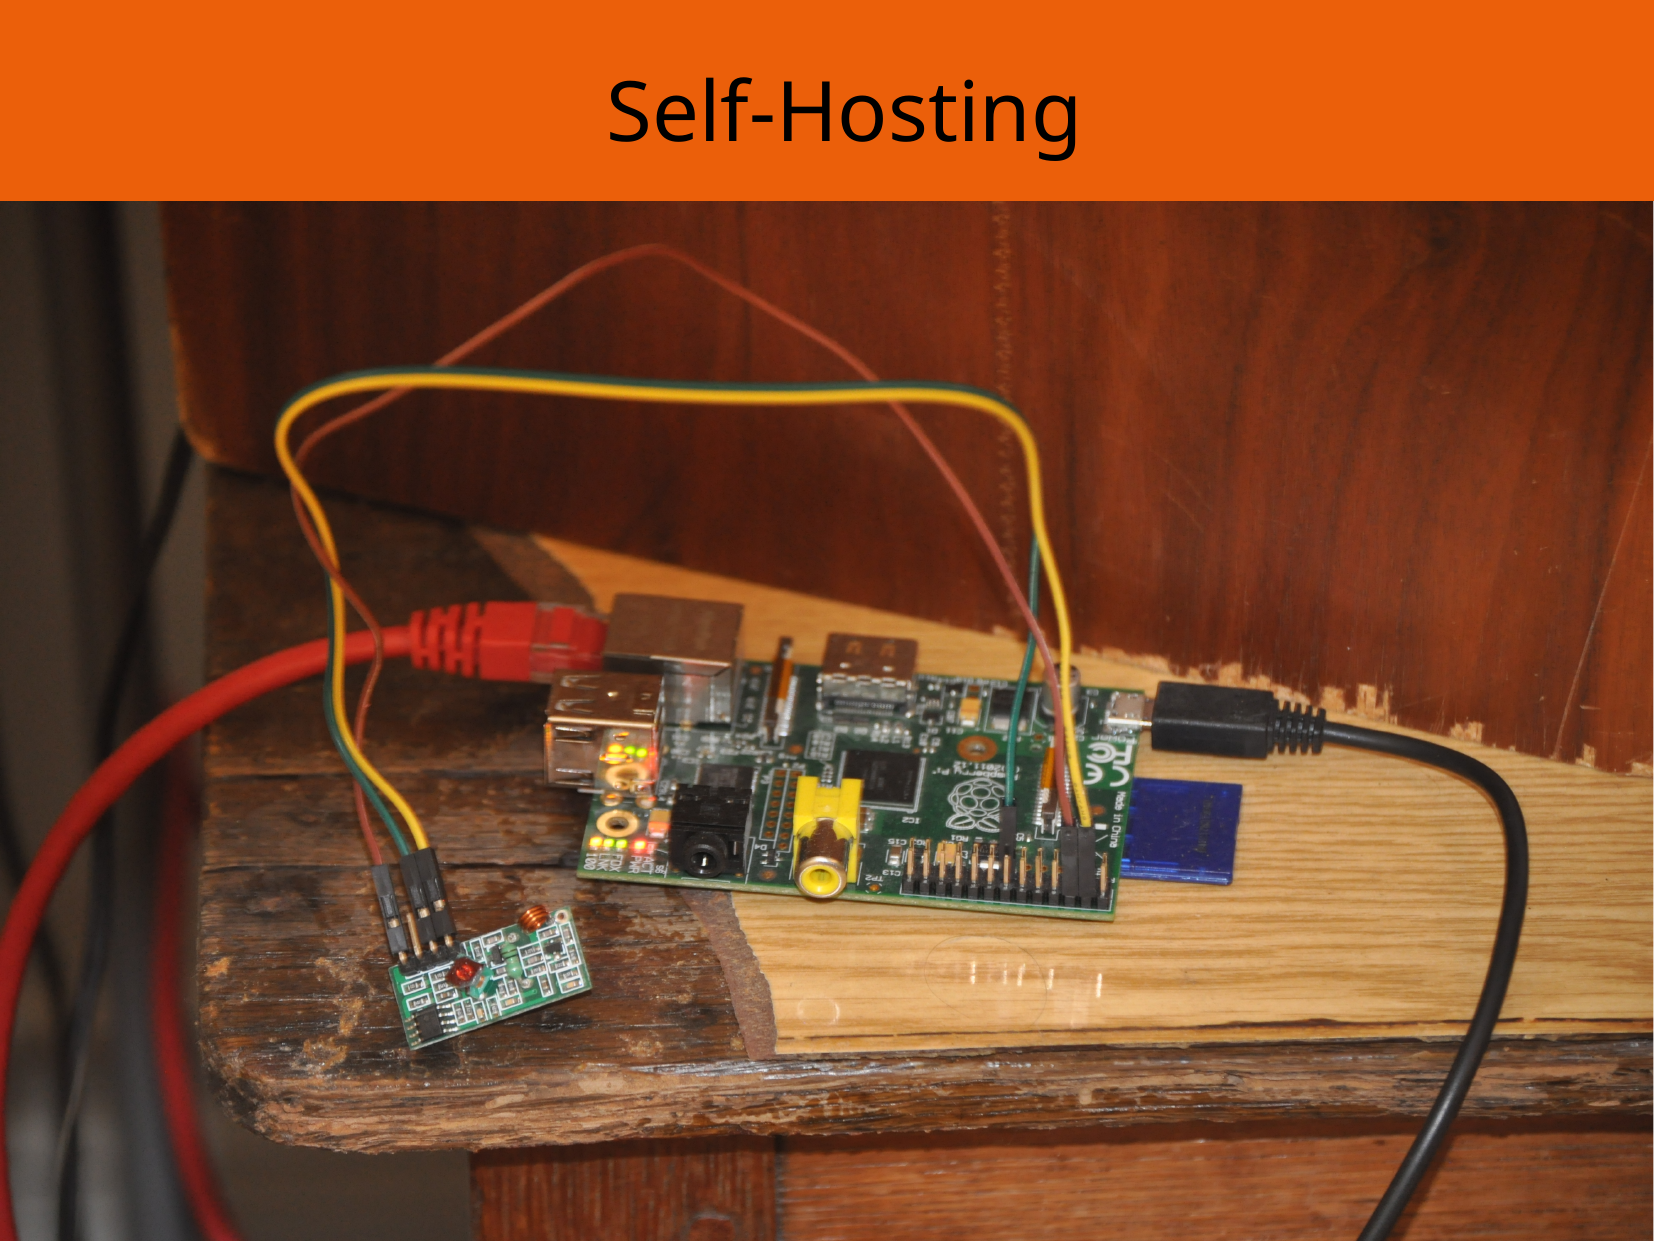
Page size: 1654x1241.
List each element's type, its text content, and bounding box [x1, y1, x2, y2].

picture [0, 201, 1654, 1241]
text_box [0, 0, 1654, 201]
text_box Self-Hosting [237, 45, 1453, 160]
